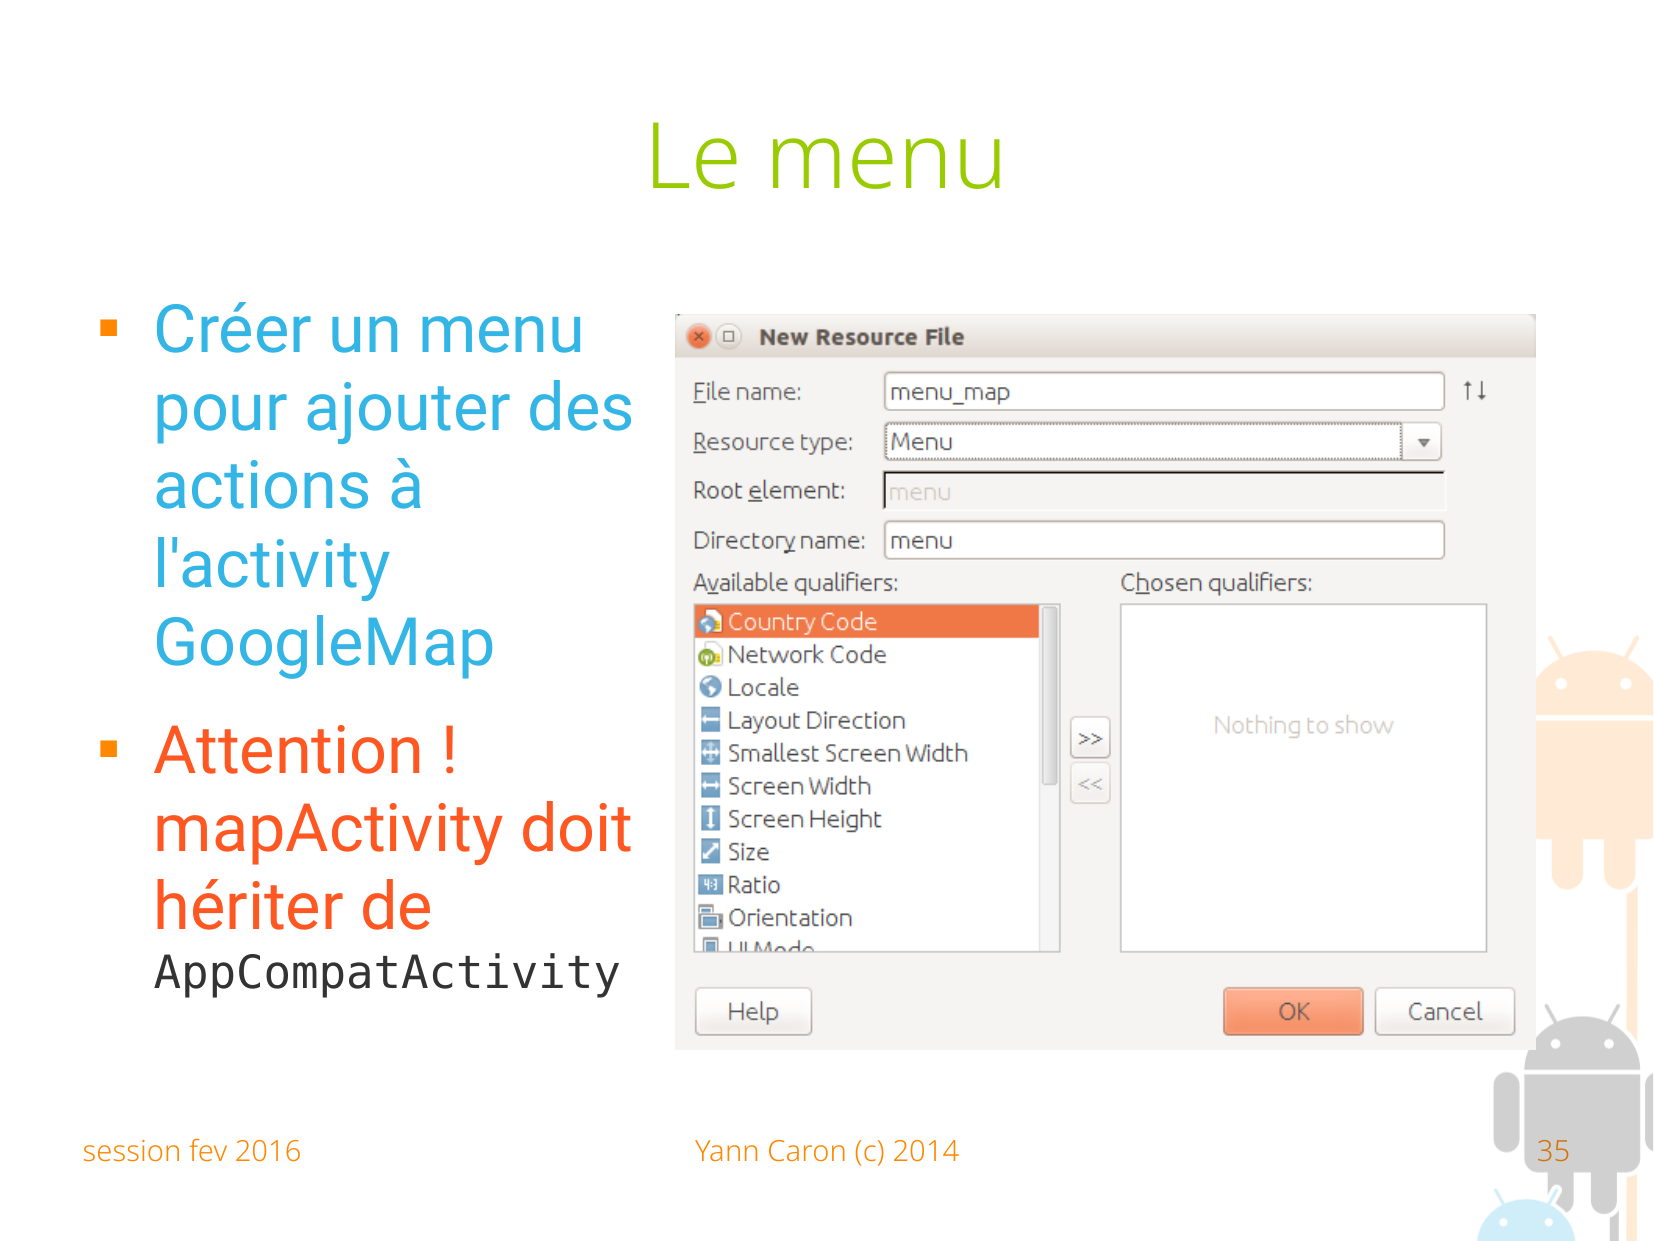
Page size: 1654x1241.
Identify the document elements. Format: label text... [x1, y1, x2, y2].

title Le menu [82, 49, 1571, 257]
list Créer un menu pour ajouter des actions à l'activity GoogleMap Attention ! mapActivity doit hériter de AppCompatActivity [82, 290, 646, 1010]
picture [240, 314, 1654, 1241]
